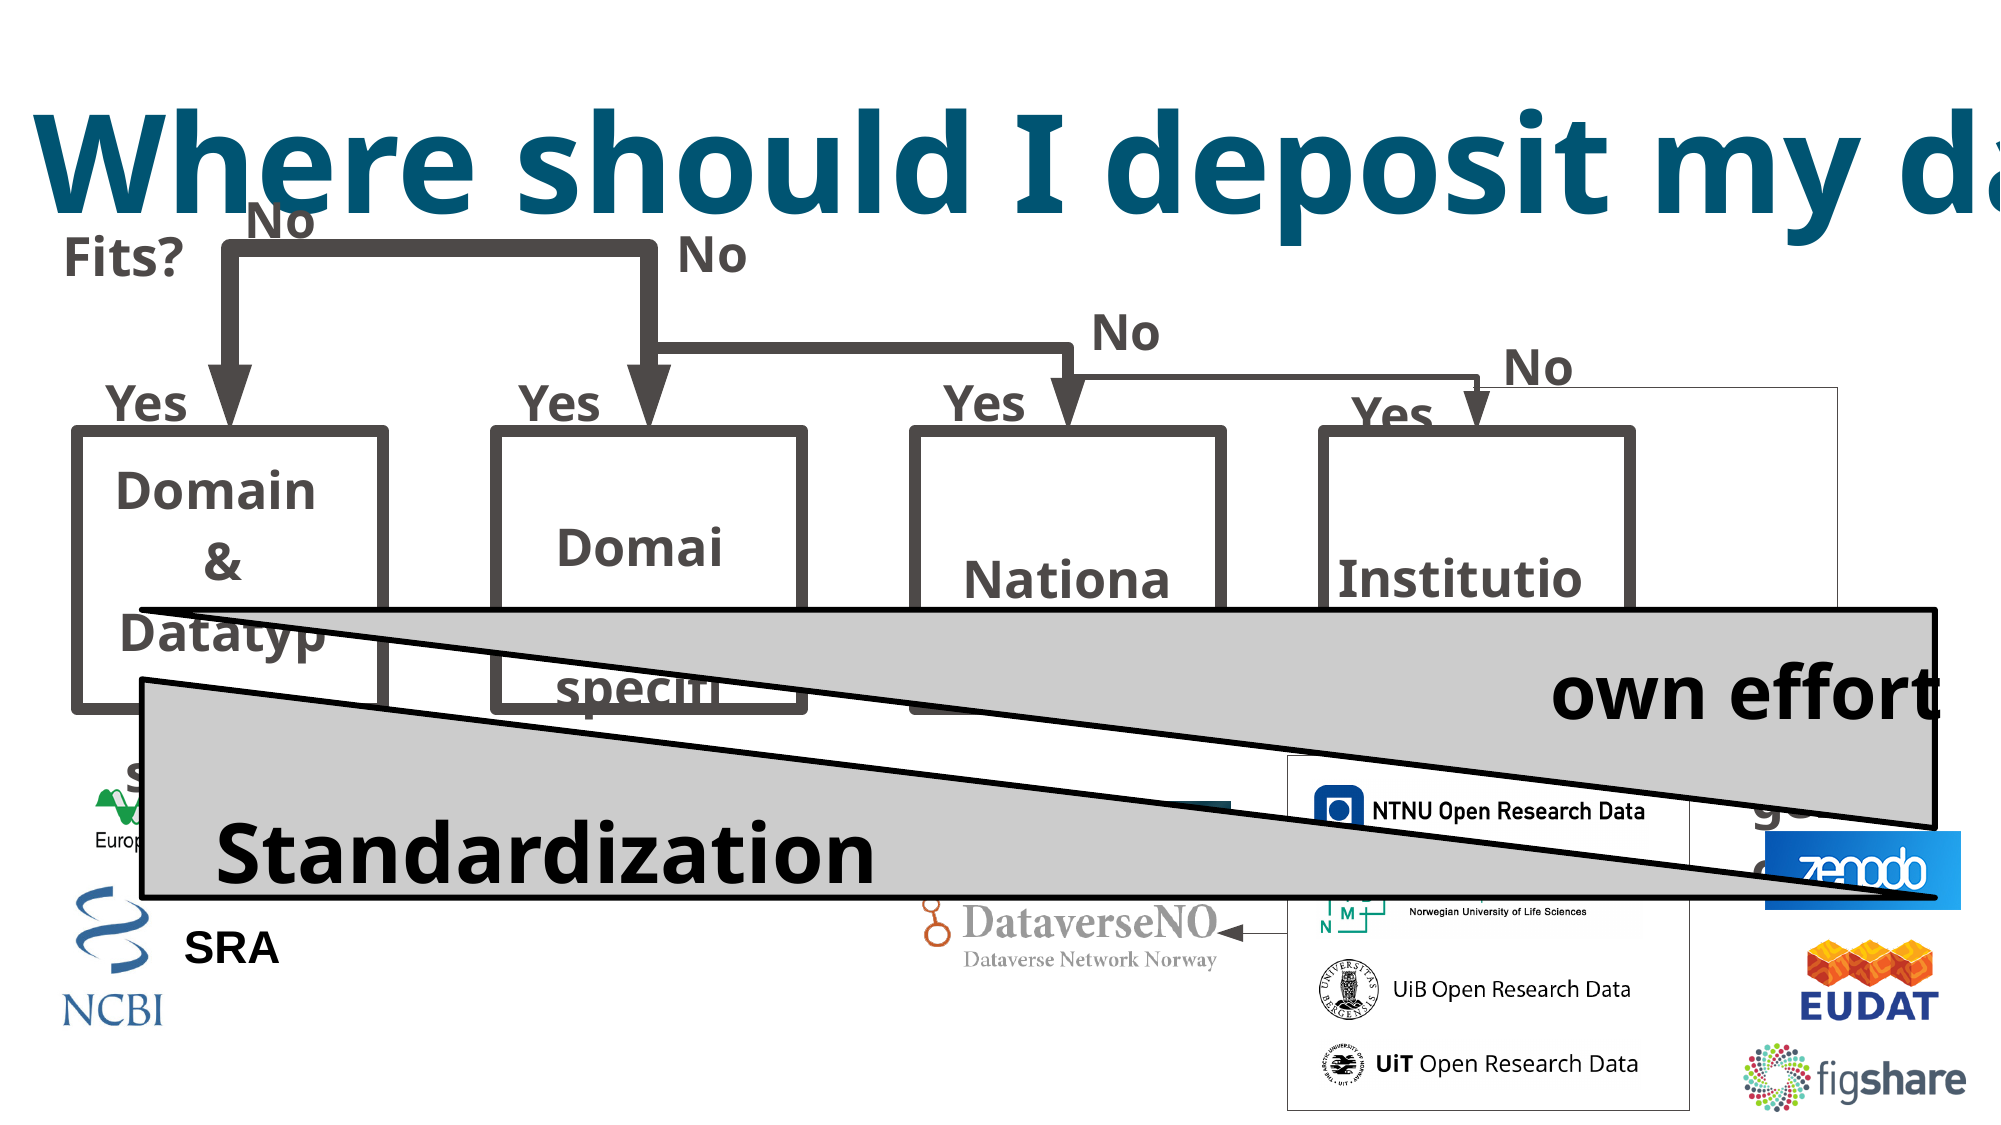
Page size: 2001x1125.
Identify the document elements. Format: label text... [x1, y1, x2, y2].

text_box Domain specific [540, 503, 758, 609]
text_box Yes [1336, 372, 1441, 438]
picture [1742, 1042, 1967, 1113]
text_box Standardization [200, 787, 828, 886]
picture [1310, 779, 1649, 857]
picture [46, 879, 178, 1032]
text_box [141, 679, 1935, 898]
text_box Fits? [47, 211, 187, 281]
text_box own effort [1535, 631, 1918, 722]
text_box National [947, 535, 1189, 603]
picture [1319, 1039, 1641, 1090]
picture [1316, 898, 1643, 939]
picture [1150, 801, 1231, 811]
text_box No [229, 177, 324, 243]
text_box Yes [929, 360, 1034, 426]
text_box [1928, 686, 1935, 711]
picture [1319, 953, 1640, 1025]
text_box Yes [90, 360, 195, 426]
text_box generic [1736, 755, 1938, 875]
text_box No [1075, 289, 1170, 355]
text_box SRA [169, 914, 296, 981]
picture [88, 779, 141, 855]
text_box [141, 609, 1935, 829]
text_box No [661, 211, 756, 277]
text_box No [1488, 324, 1583, 390]
text_box Yes [503, 360, 609, 426]
text_box Institutional [1323, 534, 1630, 606]
picture [909, 898, 1241, 987]
text_box Domain & Datatype specific [99, 446, 361, 694]
text_box Where should I deposit my data? [18, 59, 1982, 212]
picture [1765, 831, 1961, 910]
picture [1799, 936, 1940, 1022]
